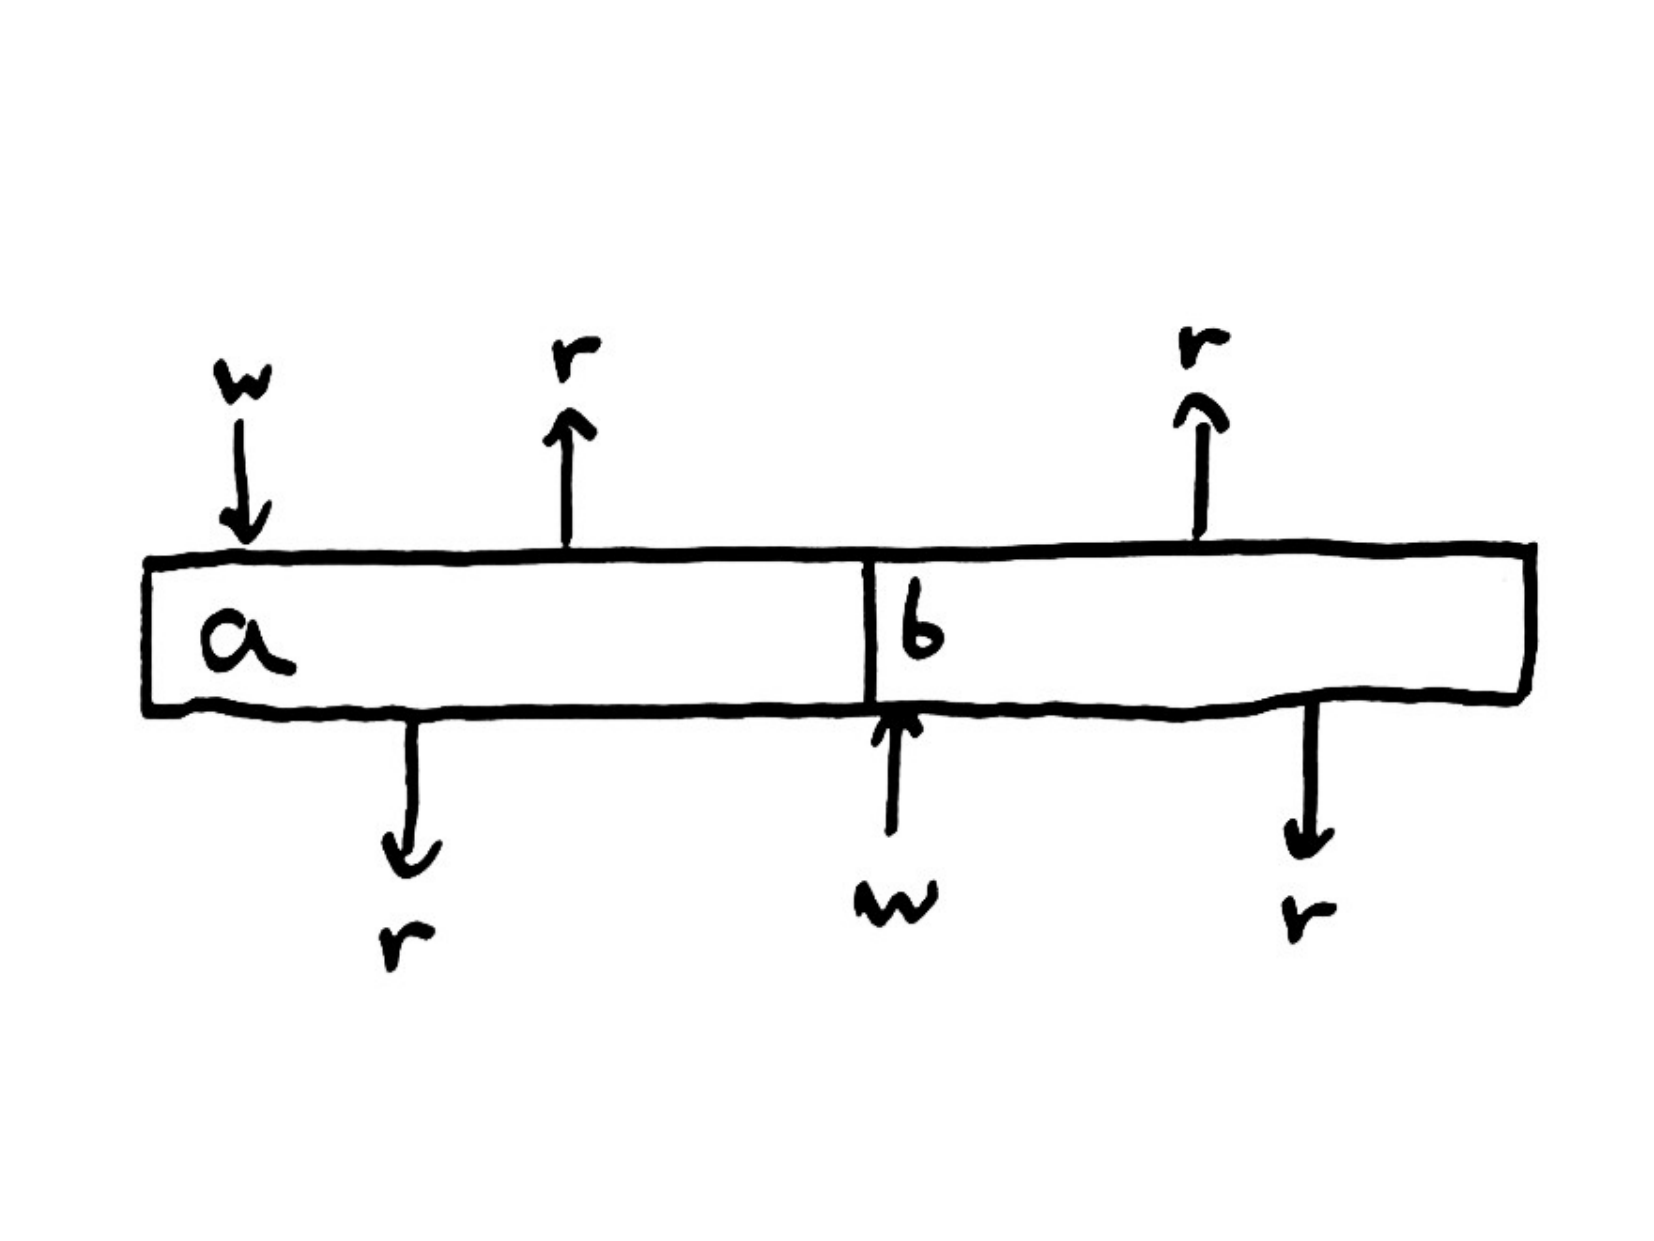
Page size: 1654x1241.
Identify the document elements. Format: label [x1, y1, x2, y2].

picture [45, 282, 1585, 1021]
